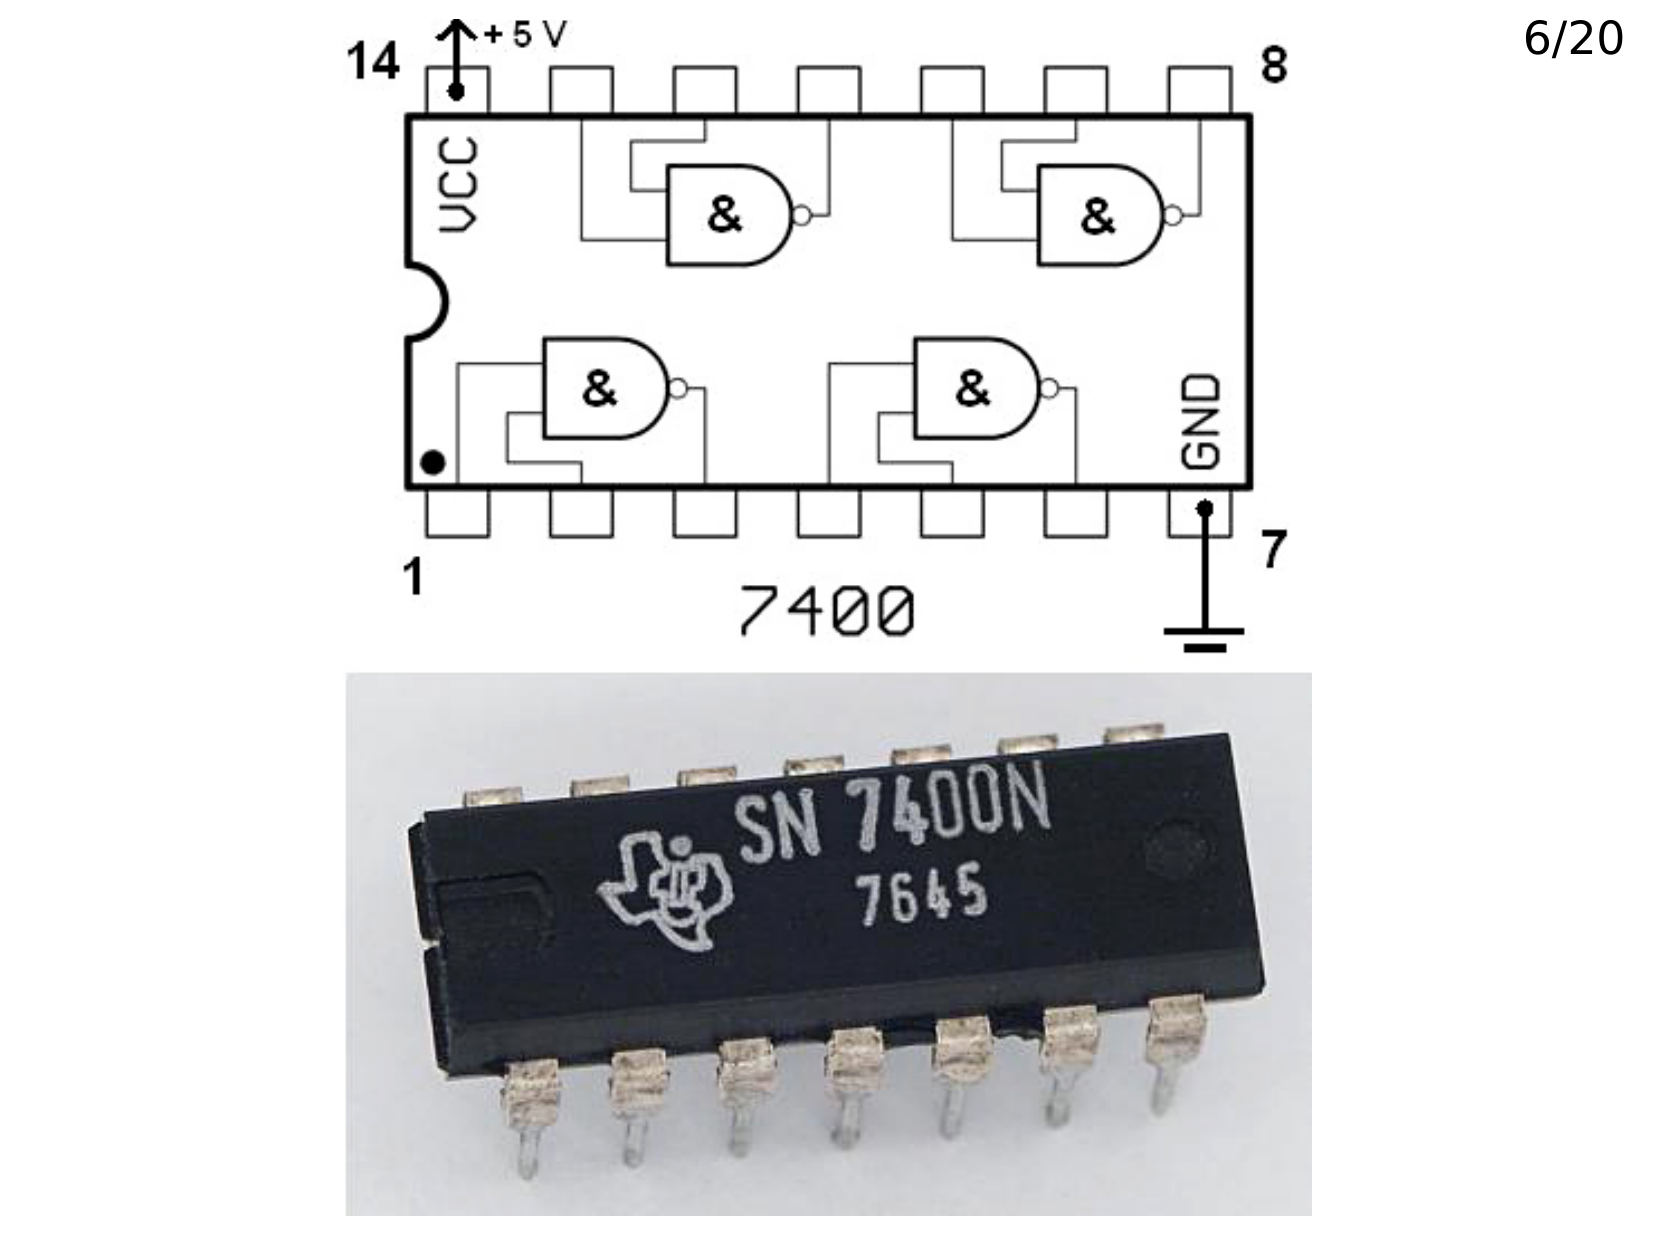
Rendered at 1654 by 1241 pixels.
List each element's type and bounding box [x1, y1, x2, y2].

picture [342, 19, 1312, 1216]
